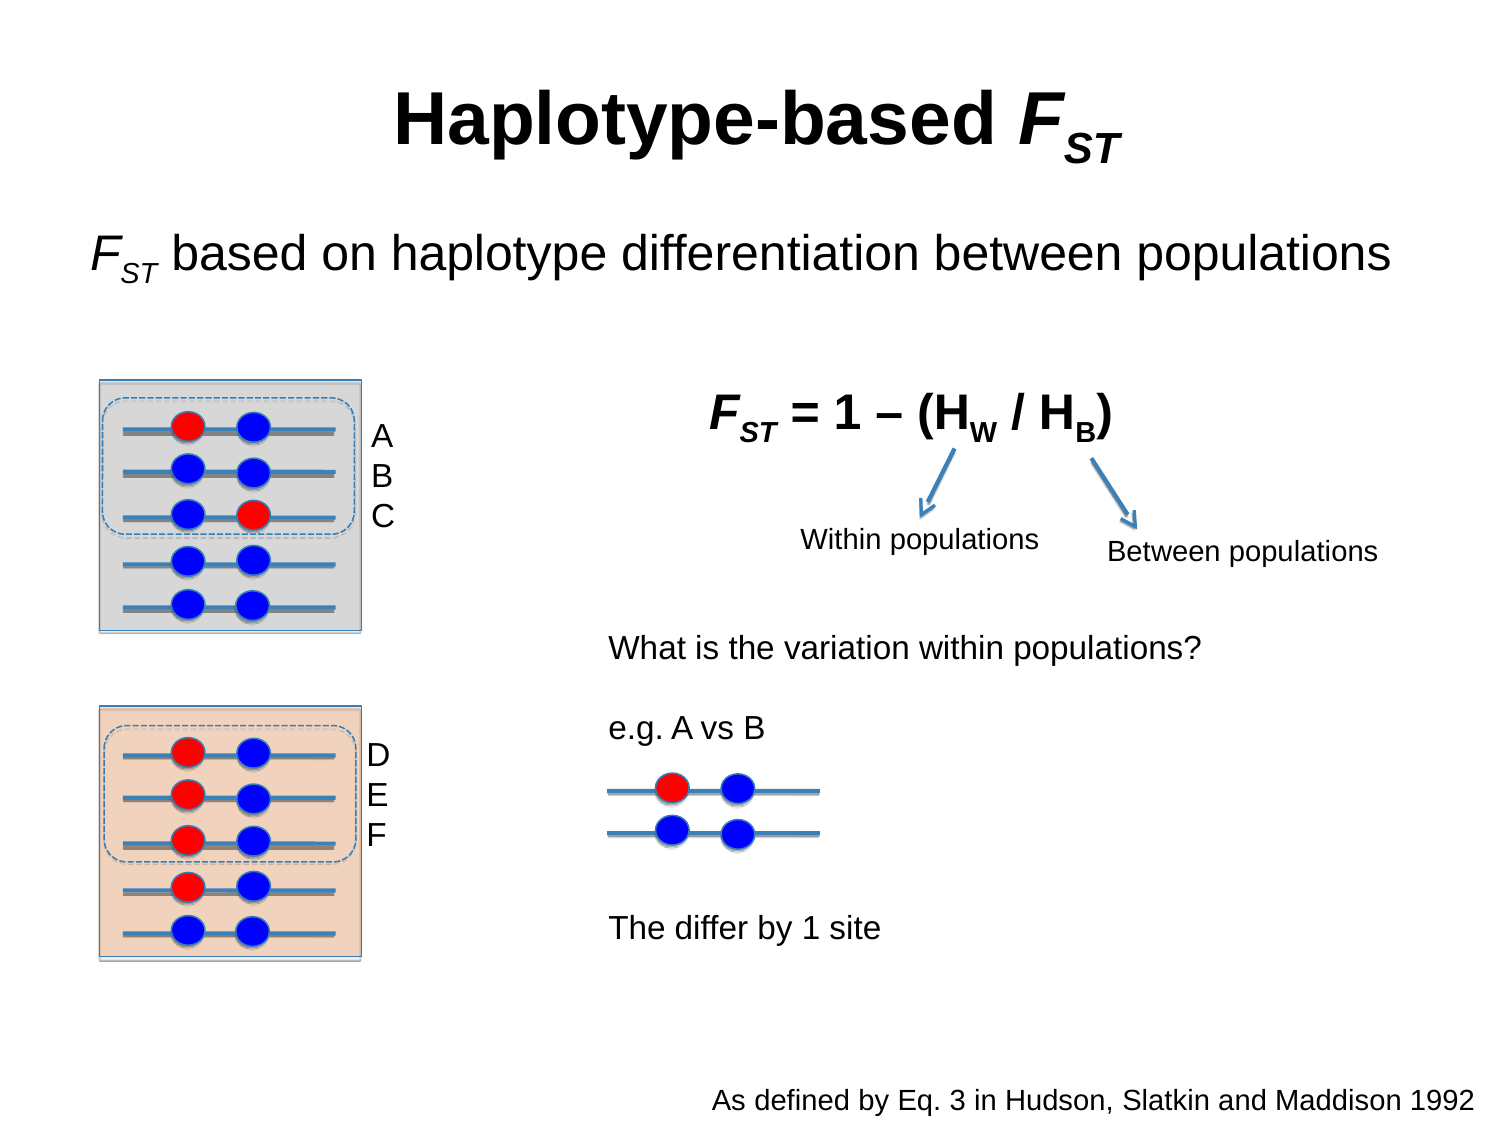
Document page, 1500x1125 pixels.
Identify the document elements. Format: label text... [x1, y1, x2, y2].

text_box [655, 773, 690, 803]
text_box [99, 379, 362, 631]
text_box Within populations [785, 512, 1055, 563]
list FST based on haplotype differentiation between populations [75, 205, 1425, 342]
text_box A B C [356, 406, 410, 542]
text_box [721, 773, 755, 804]
text_box D E F [351, 742, 355, 850]
text_box As defined by Eq. 3 in Hudson, Slatkin and Maddison 1992 [697, 1073, 1492, 1124]
text_box What is the variation within populations? e.g. A vs B The differ by 1 site [593, 619, 1218, 954]
text_box [99, 705, 362, 957]
text_box D E F [351, 725, 406, 861]
text_box Between populations [1092, 524, 1394, 575]
text_box [721, 819, 755, 850]
title Haplotype-based FST [81, 0, 1432, 188]
text_box [655, 815, 690, 846]
text_box FST = 1 – (HW / HB) [638, 372, 1184, 456]
